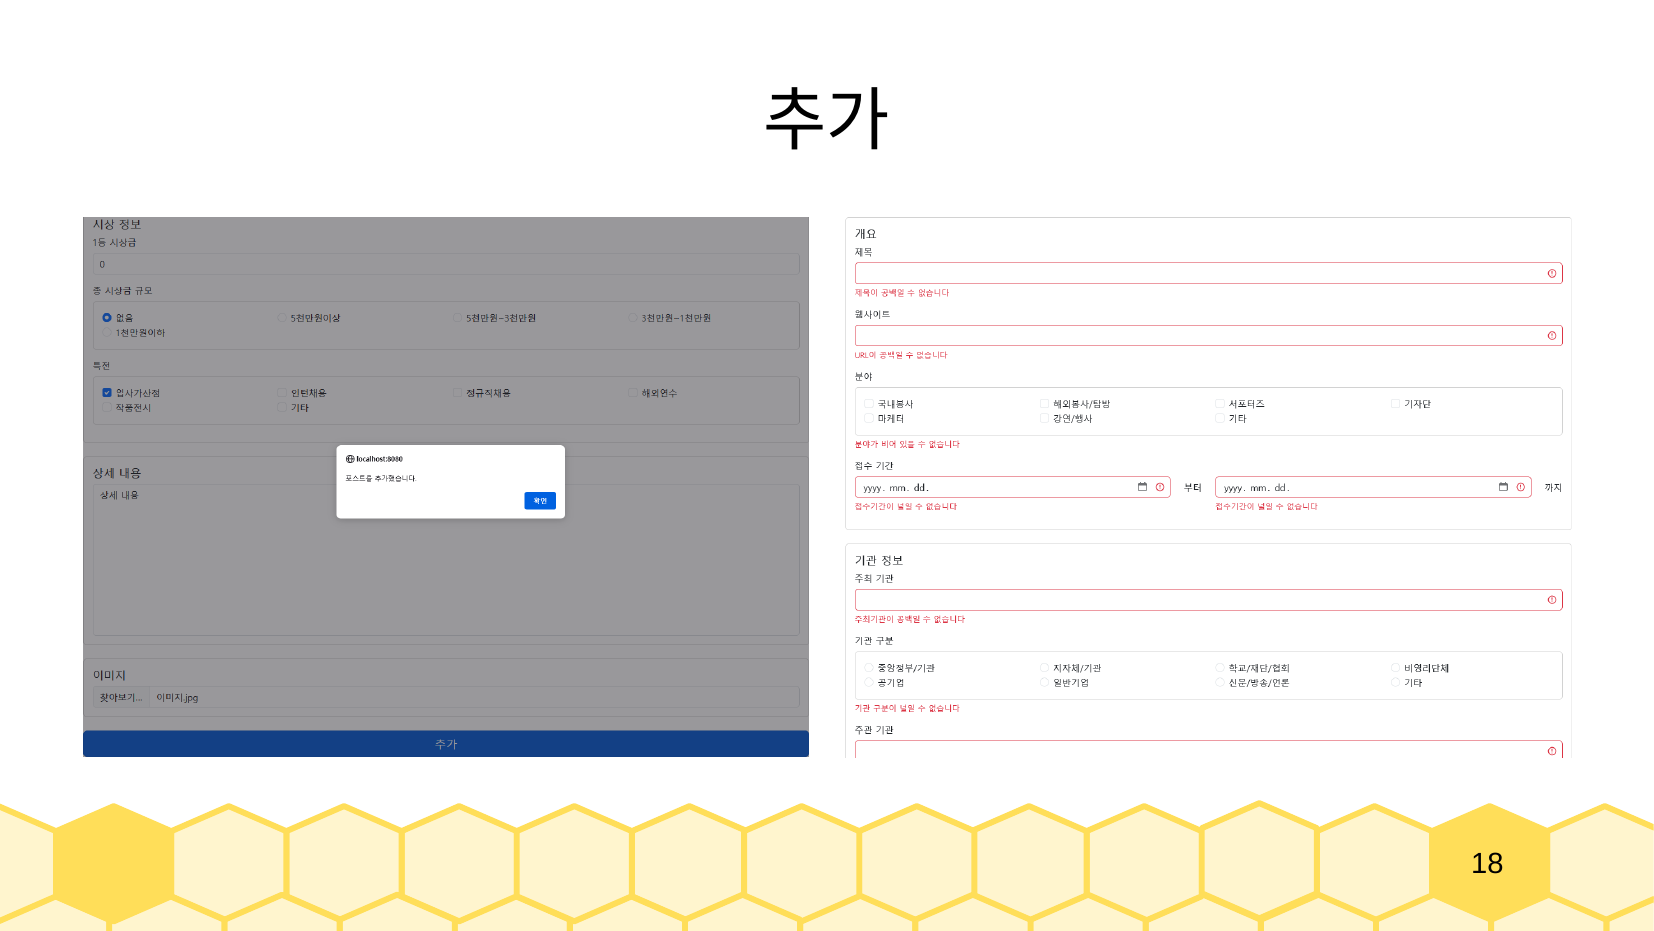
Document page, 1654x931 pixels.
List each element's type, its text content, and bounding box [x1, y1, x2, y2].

title 추가 [82, 37, 1571, 193]
picture [83, 217, 809, 758]
picture [845, 217, 1572, 758]
